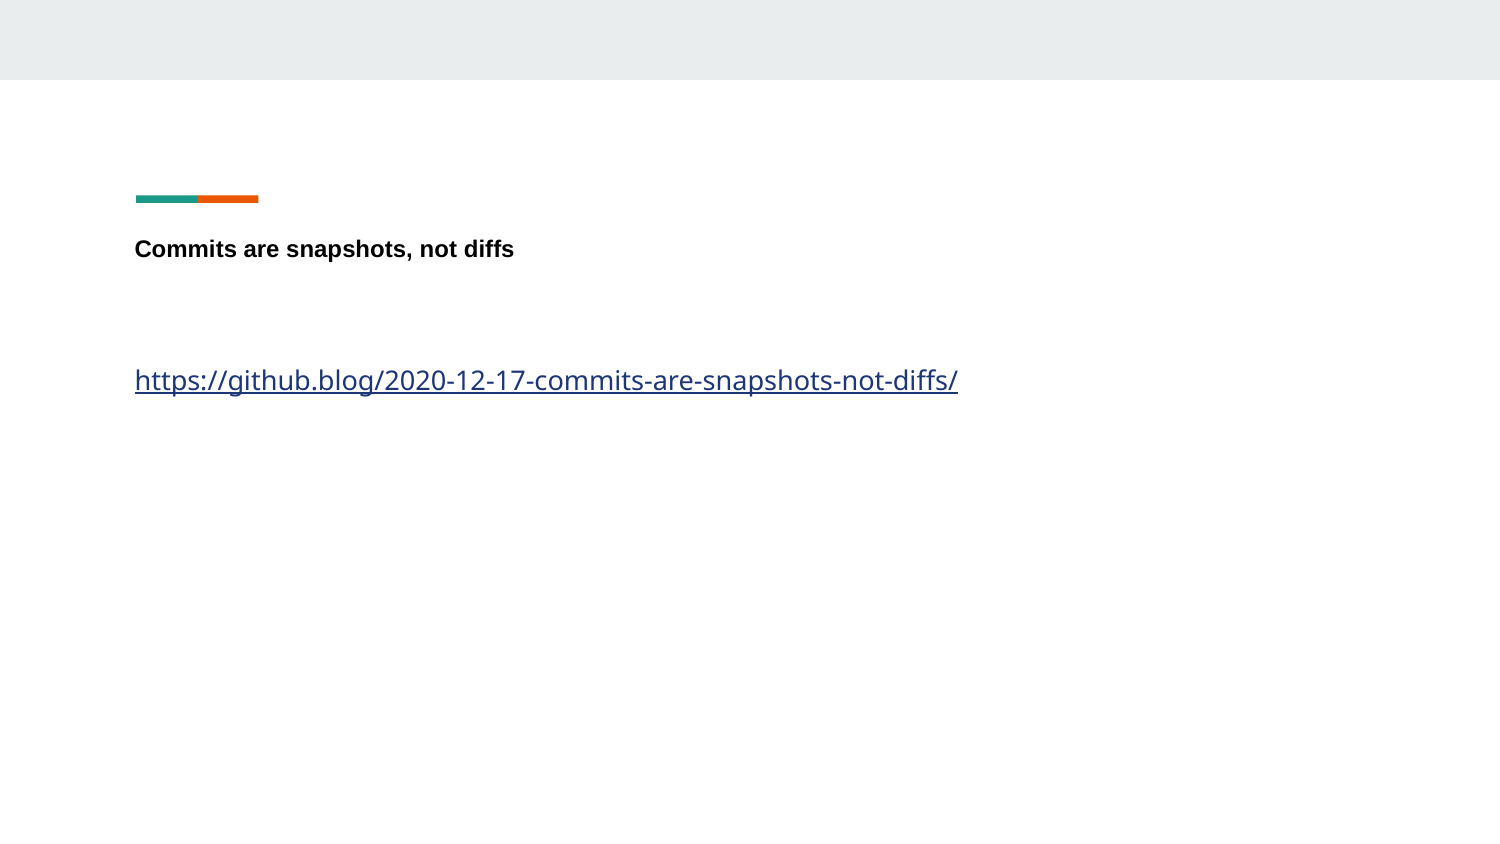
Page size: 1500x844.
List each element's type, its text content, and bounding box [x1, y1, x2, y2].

title Commits are snapshots, not diffs [119, 216, 1381, 305]
list https://github.blog/2020-12-17-commits-are-snapshots-not-diffs/ [119, 341, 1381, 712]
